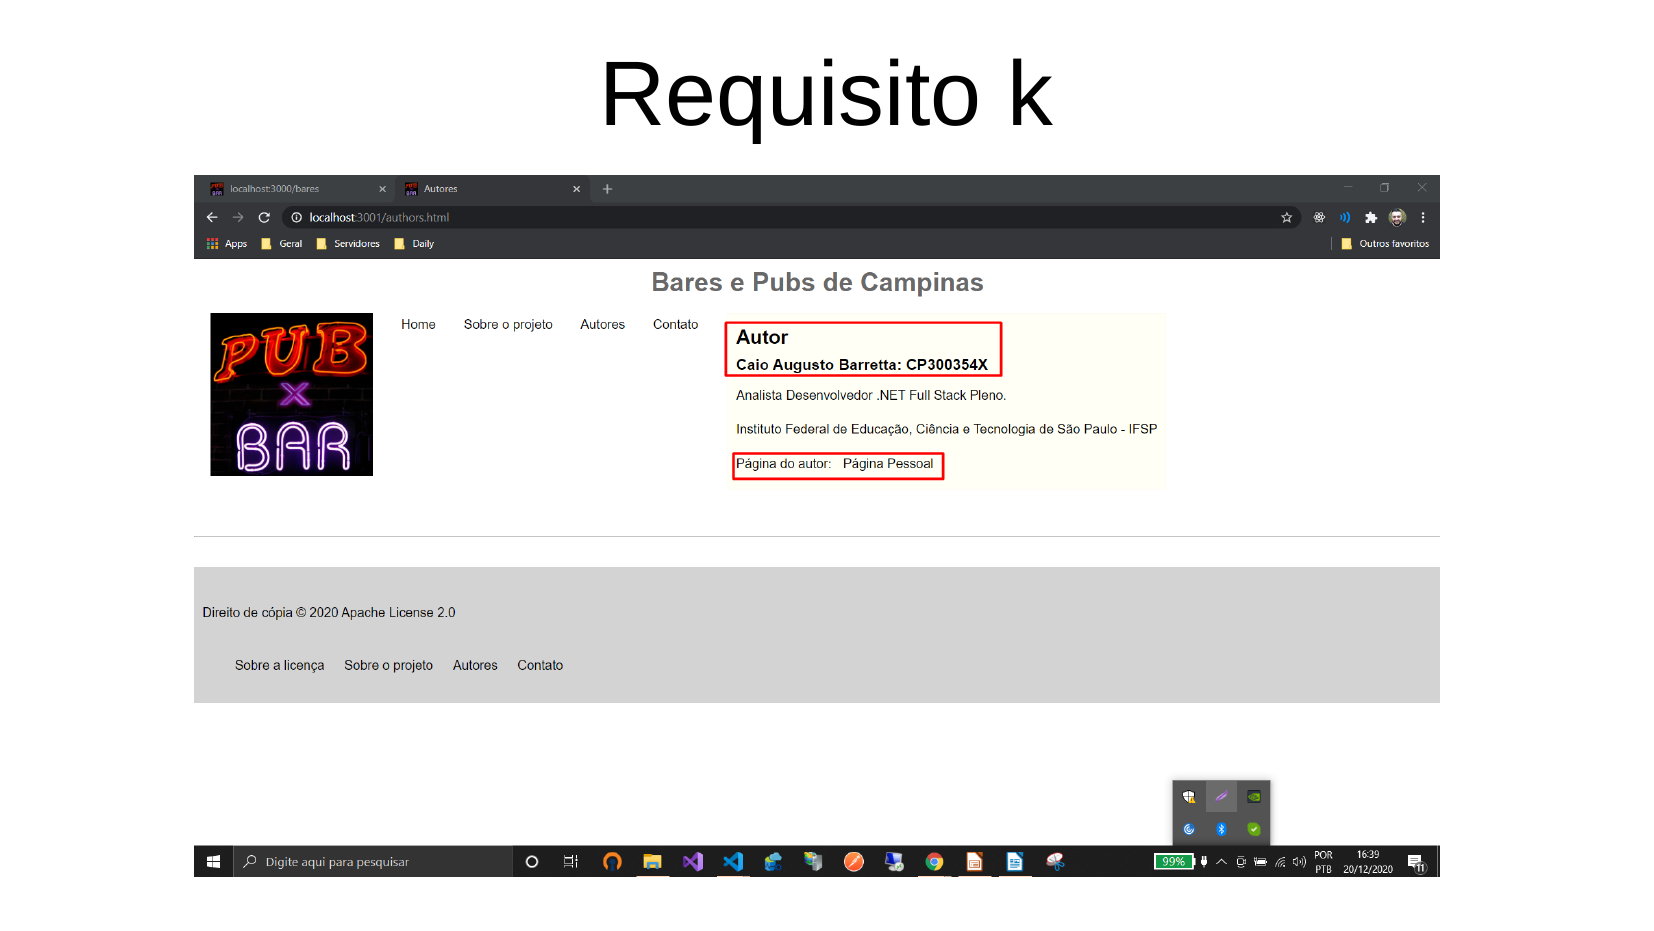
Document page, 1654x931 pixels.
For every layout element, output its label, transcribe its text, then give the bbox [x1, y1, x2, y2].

title Requisito k [82, 37, 1571, 151]
picture [194, 175, 1440, 877]
